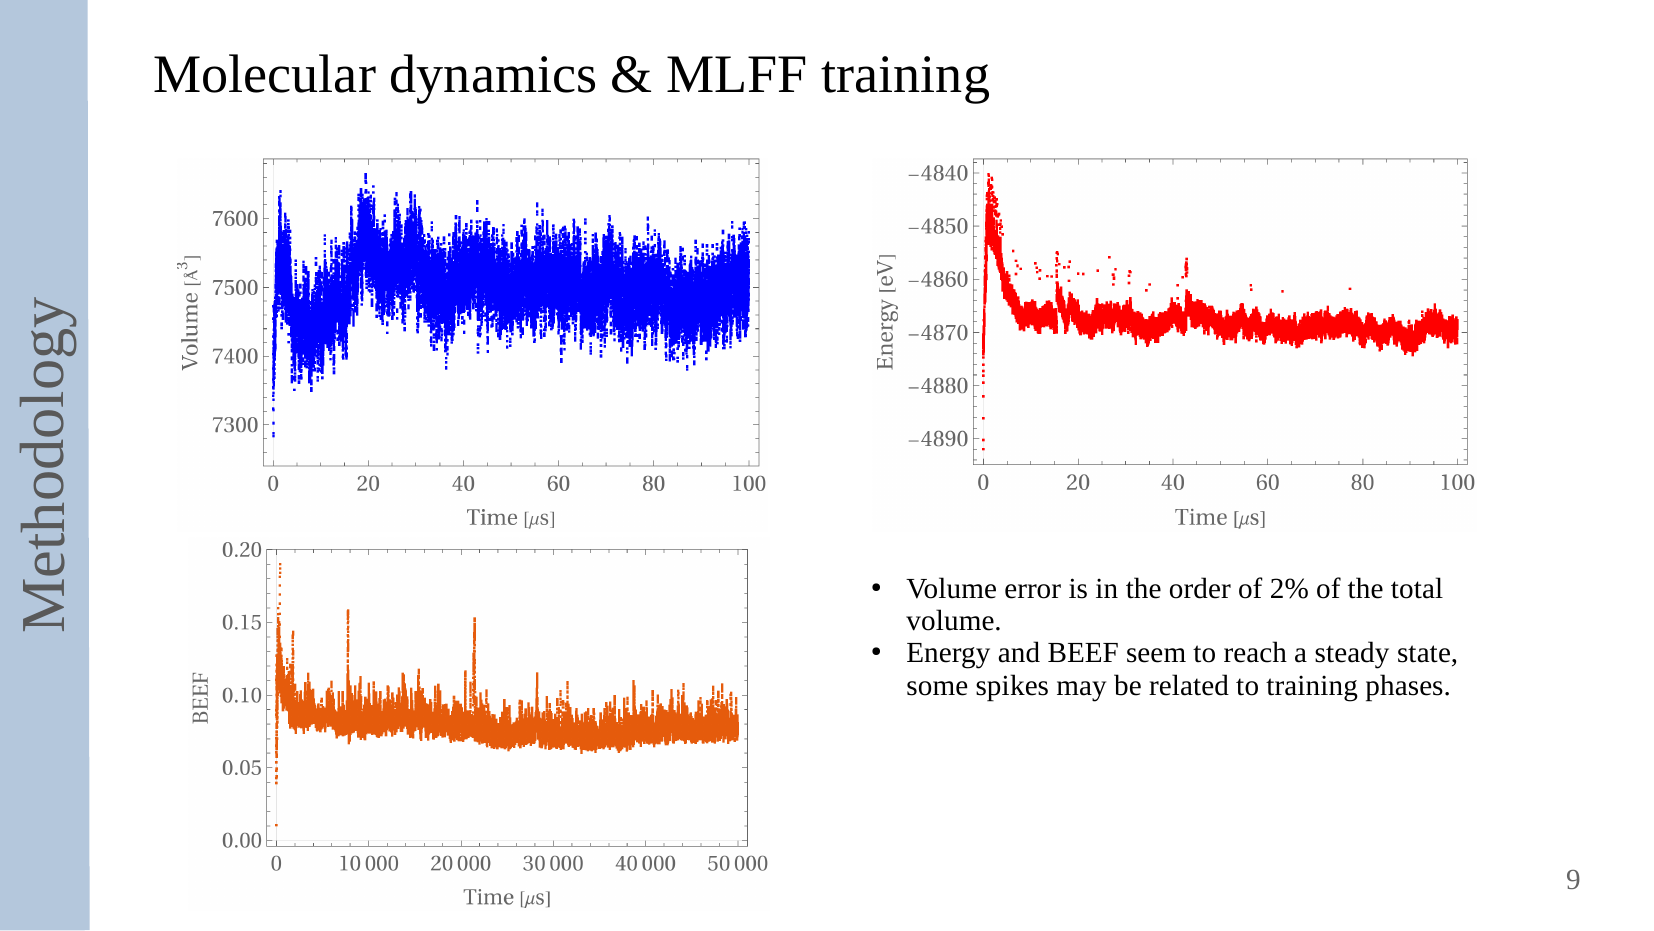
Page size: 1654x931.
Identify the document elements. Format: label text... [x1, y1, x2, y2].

text_box Volume error is in the order of 2% of the total volume. Energy and BEEF seem to reach a steady state, some spikes may be related to training phases. [856, 564, 1536, 709]
title Methodology [0, 0, 90, 931]
title Molecular dynamics & MLFF training [153, 23, 1607, 125]
picture [188, 537, 770, 911]
picture [177, 158, 768, 532]
picture [872, 158, 1477, 532]
